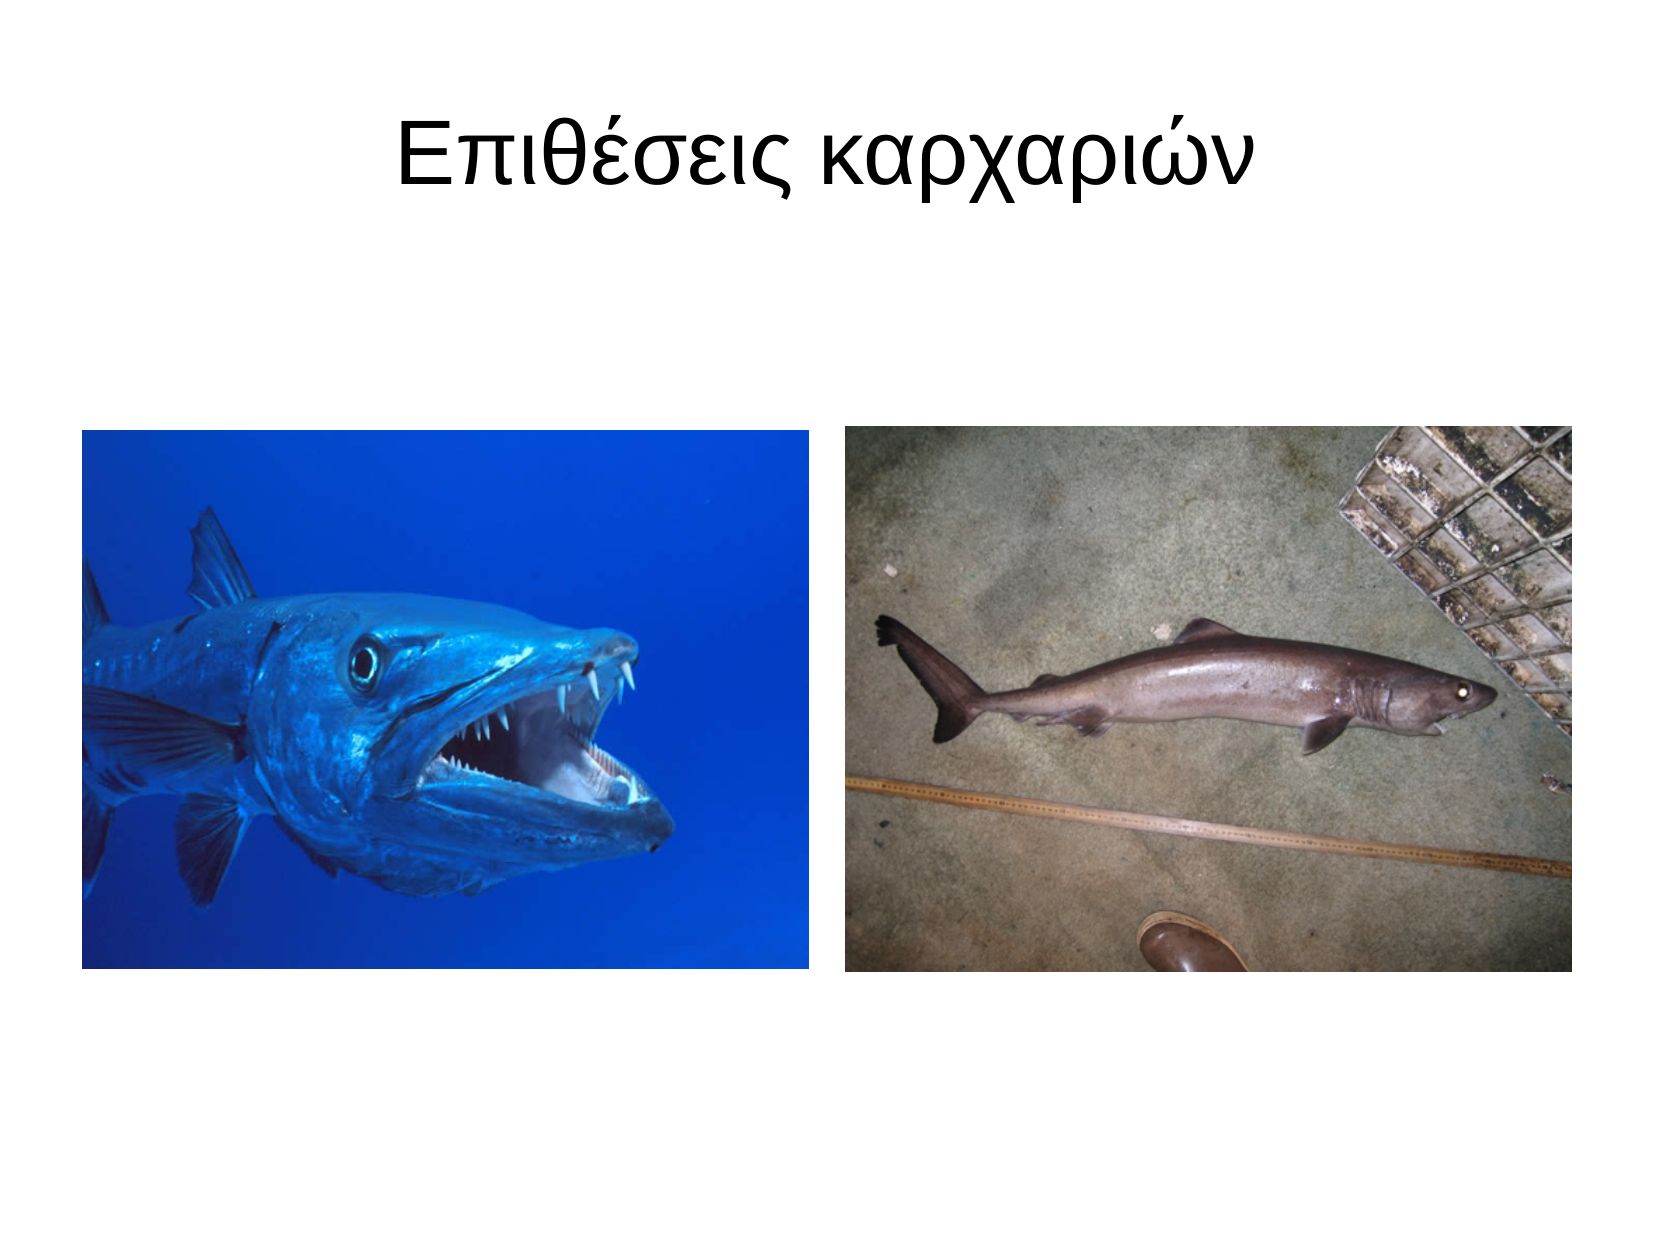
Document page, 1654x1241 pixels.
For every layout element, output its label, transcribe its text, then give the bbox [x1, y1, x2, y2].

picture [82, 430, 809, 969]
picture [845, 426, 1572, 972]
title Επιθέσεις καρχαριών [82, 49, 1571, 257]
